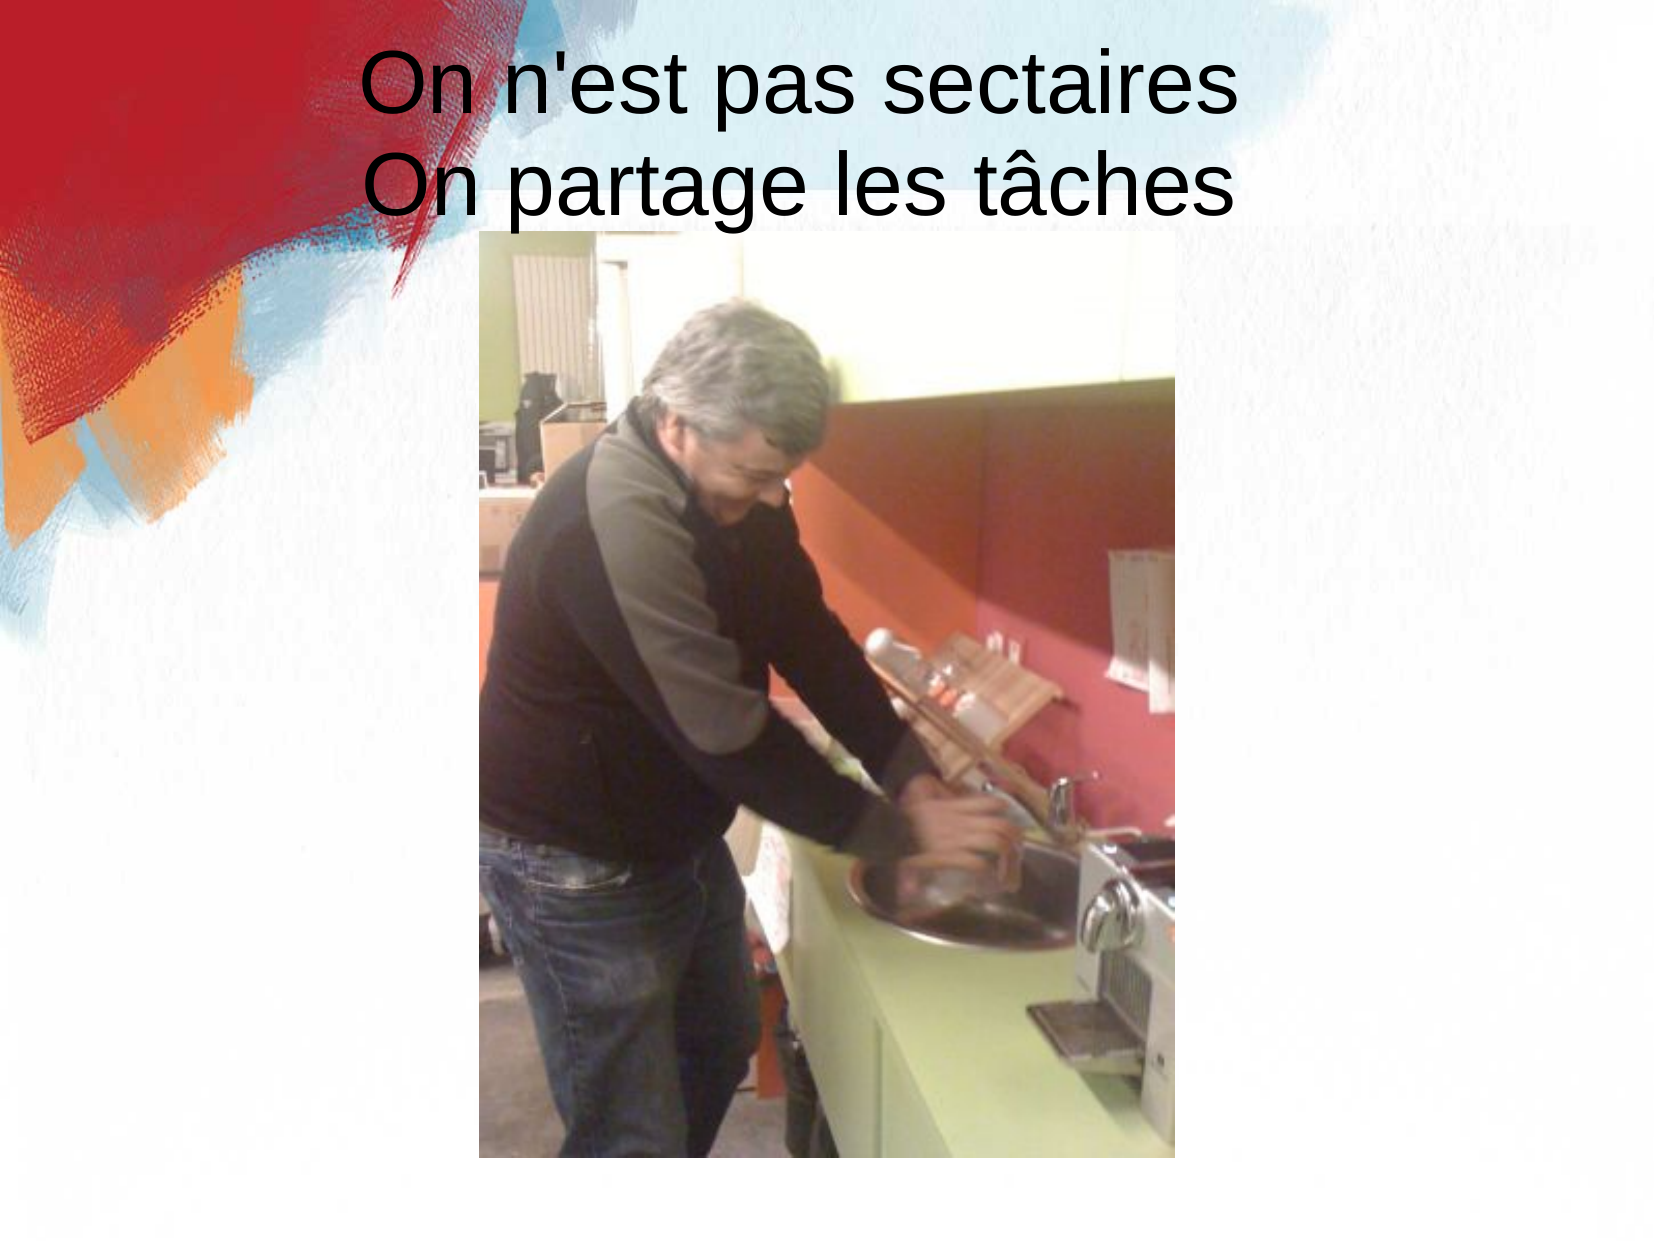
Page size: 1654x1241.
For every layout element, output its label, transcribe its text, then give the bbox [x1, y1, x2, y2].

picture [0, 0, 1654, 1241]
text_box On n'est pas sectaires On partage les tâches [107, 31, 1492, 237]
